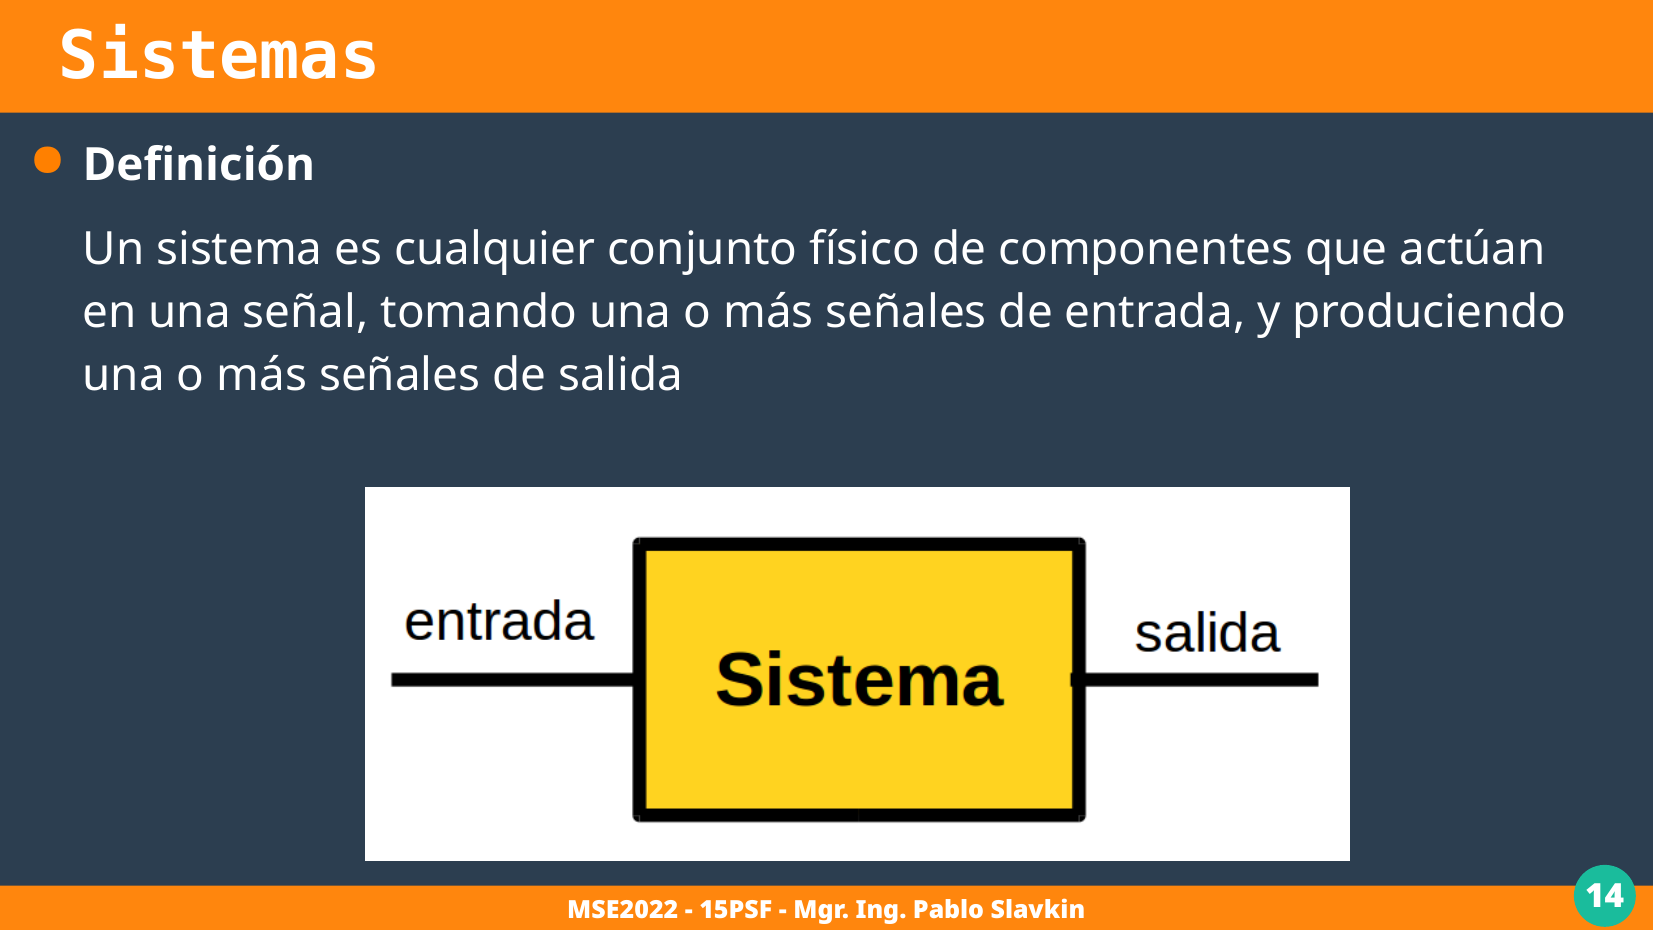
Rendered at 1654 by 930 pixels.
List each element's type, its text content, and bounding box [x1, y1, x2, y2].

list Definición Un sistema es cualquier conjunto físico de componentes que actúan en una señal, tomando una o más señales de entrada, y produciendo una o más señales de salida [11, 131, 1612, 488]
title Sistemas [58, 16, 1594, 131]
picture [365, 487, 1350, 861]
